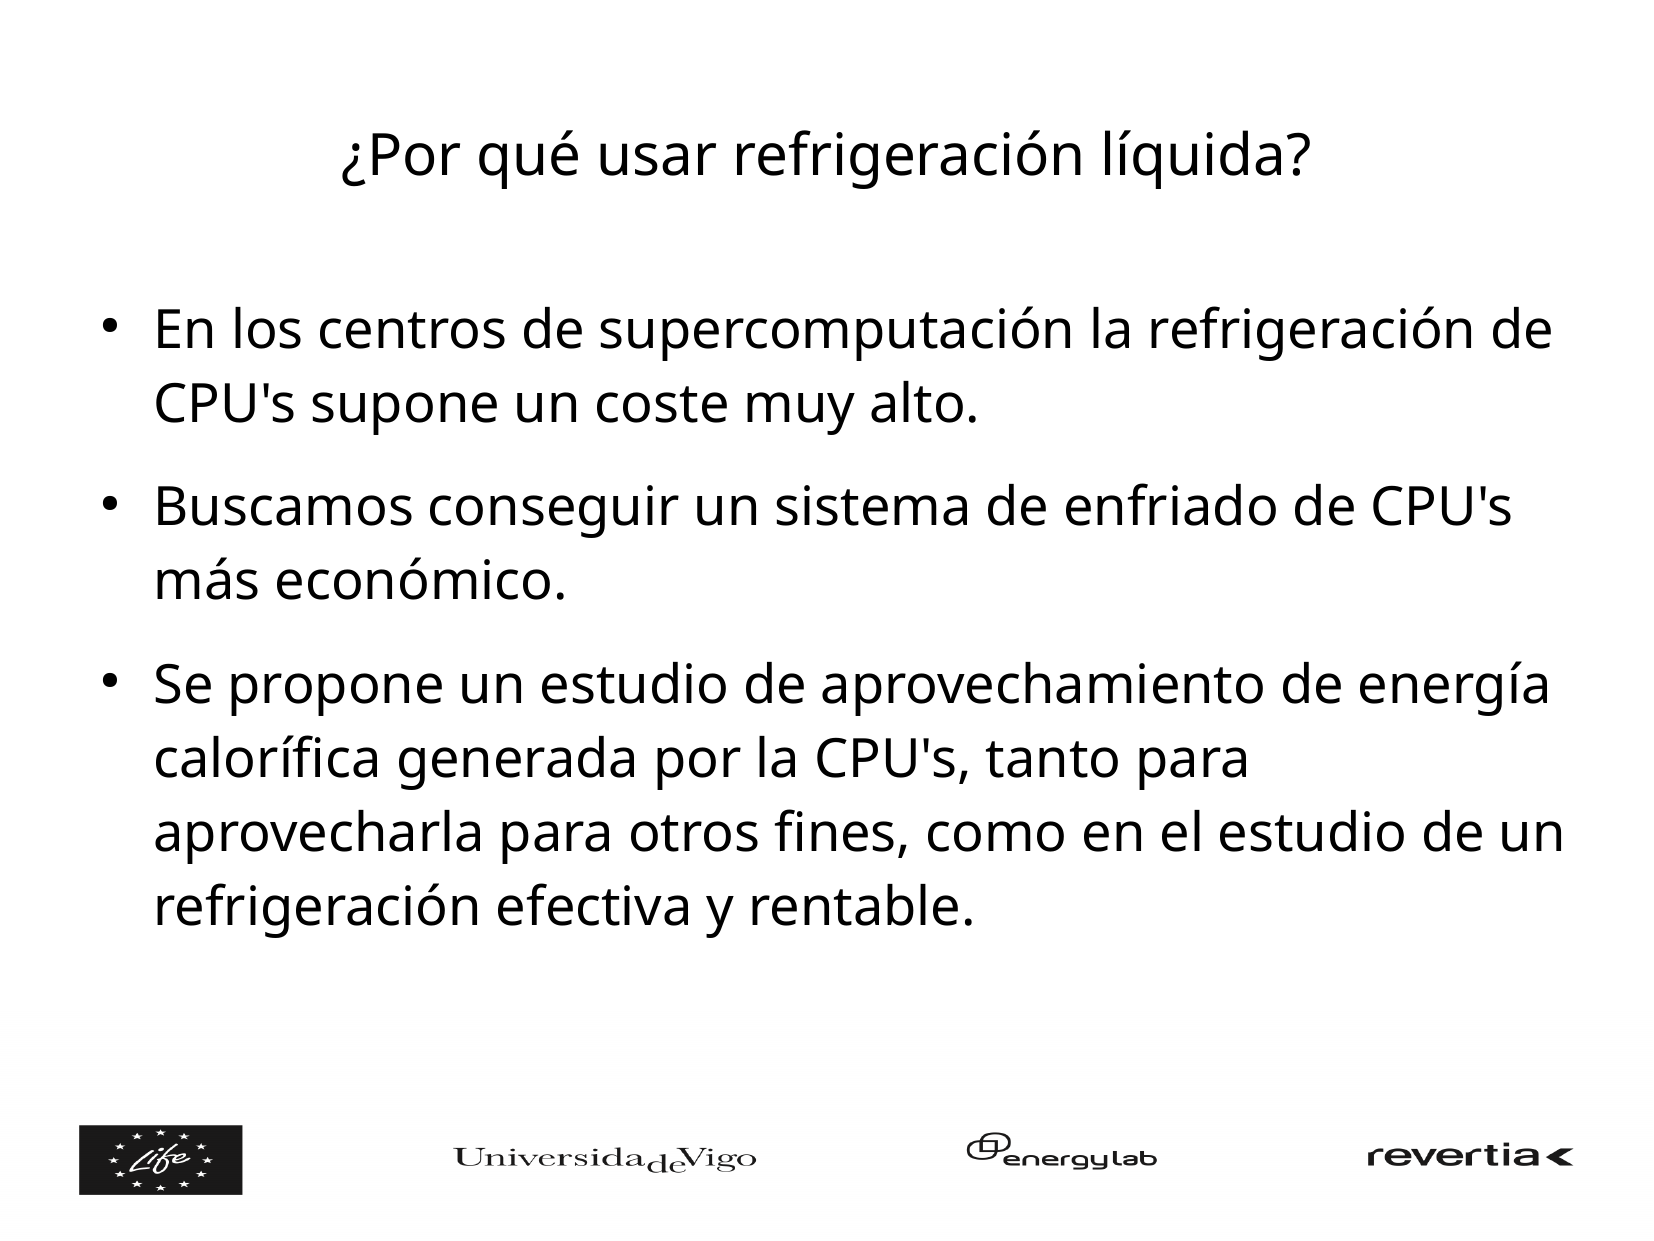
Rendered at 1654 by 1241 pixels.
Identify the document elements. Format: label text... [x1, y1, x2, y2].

list En los centros de supercomputación la refrigeración de CPU's supone un coste muy alto. Buscamos conseguir un sistema de enfriado de CPU's más económico. Se propone un estudio de aprovechamiento de energía calorífica generada por la CPU's, tanto para aprovecharla para otros fines, como en el estudio de un refrigeración efectiva y rentable. [82, 290, 1571, 1010]
title ¿Por qué usar refrigeración líquida? [82, 49, 1571, 257]
picture [0, 1009, 1654, 1241]
